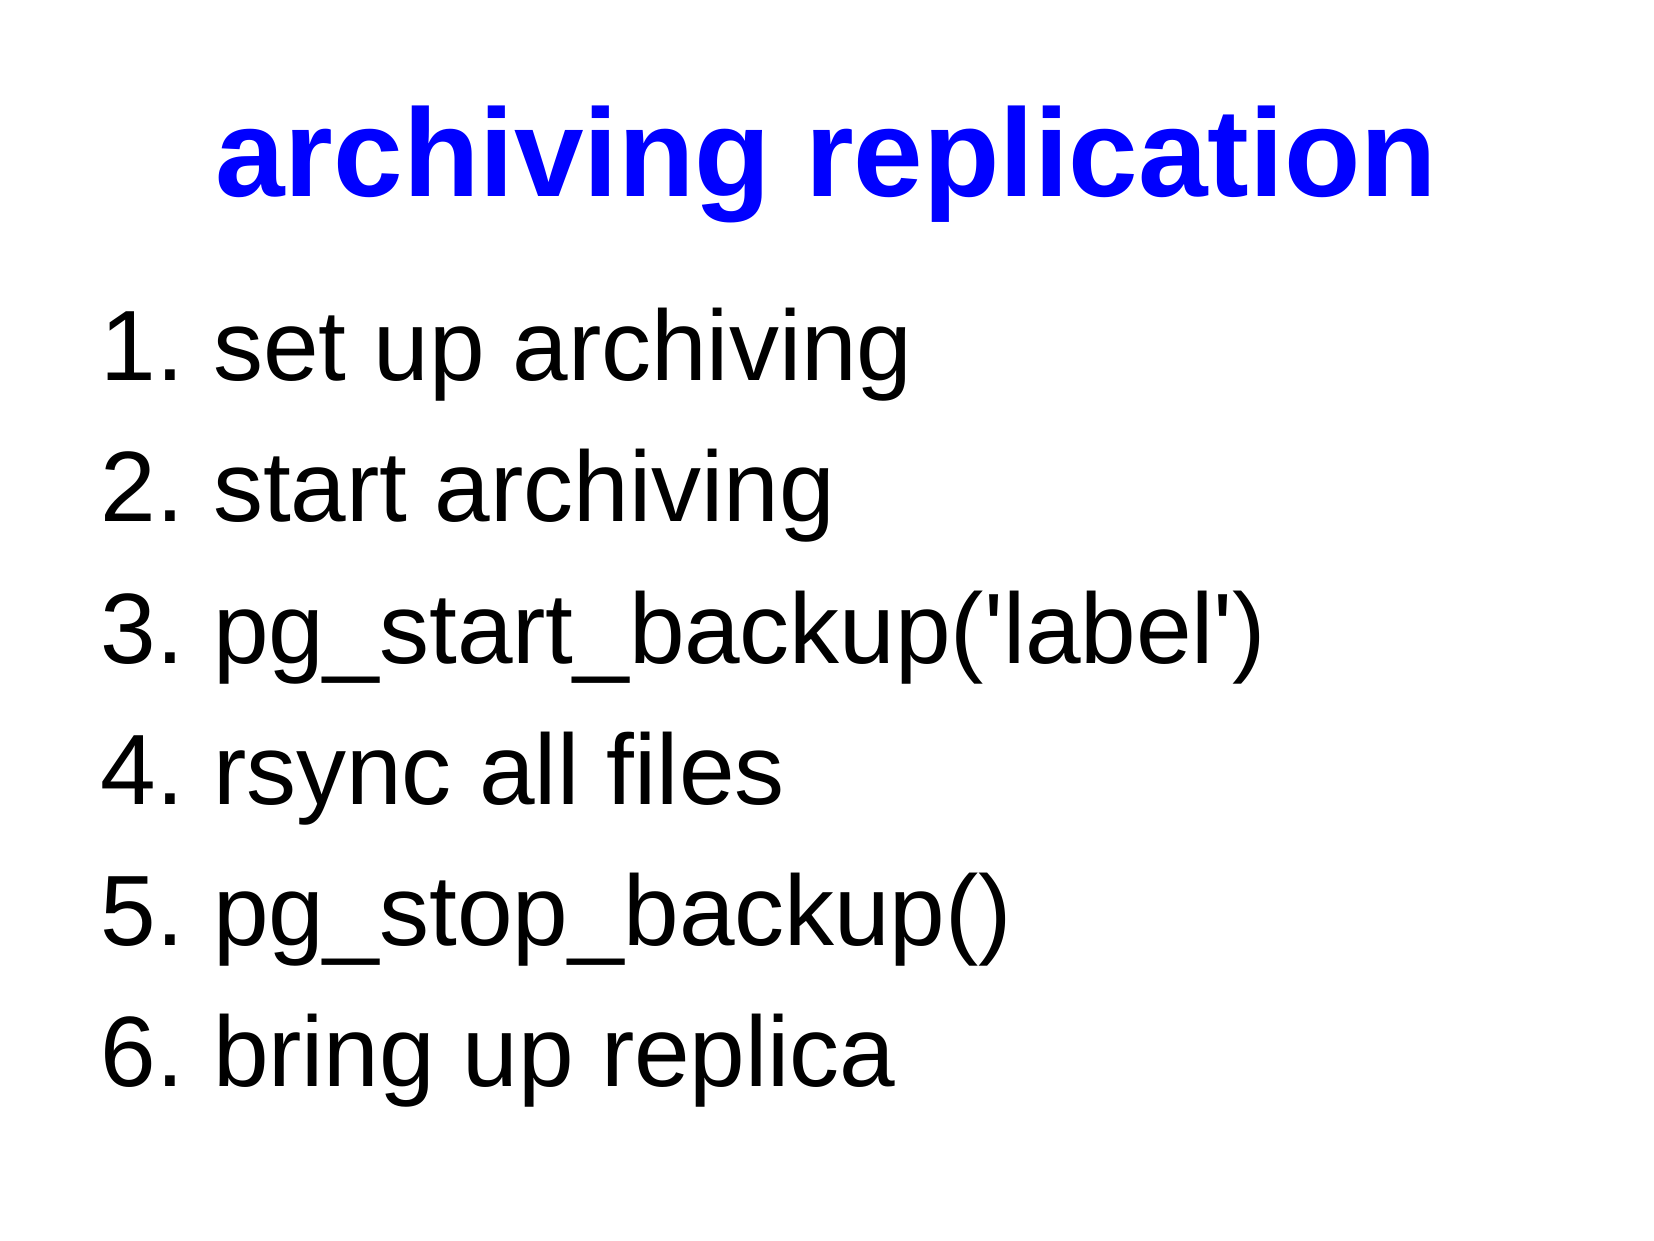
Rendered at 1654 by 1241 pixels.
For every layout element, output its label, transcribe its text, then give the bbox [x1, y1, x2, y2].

list set up archiving start archiving pg_start_backup('label') rsync all files pg_stop_backup() bring up replica [82, 290, 1591, 1130]
title archiving replication [82, 49, 1571, 257]
